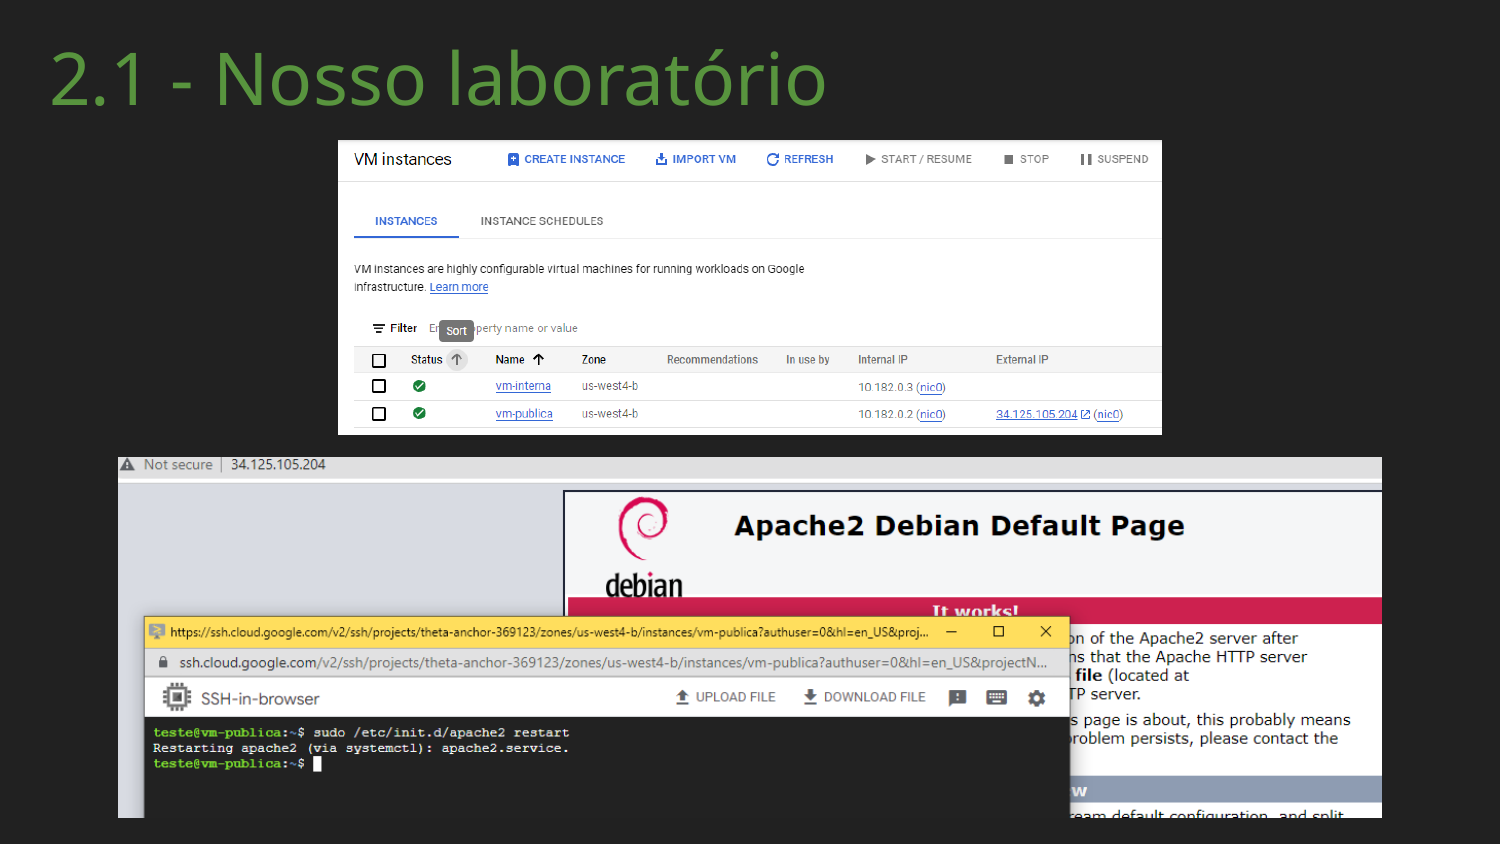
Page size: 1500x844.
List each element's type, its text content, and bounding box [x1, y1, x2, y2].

picture [118, 457, 1382, 818]
title 2.1 - Nosso laboratório [34, 17, 1432, 168]
picture [338, 140, 1162, 435]
